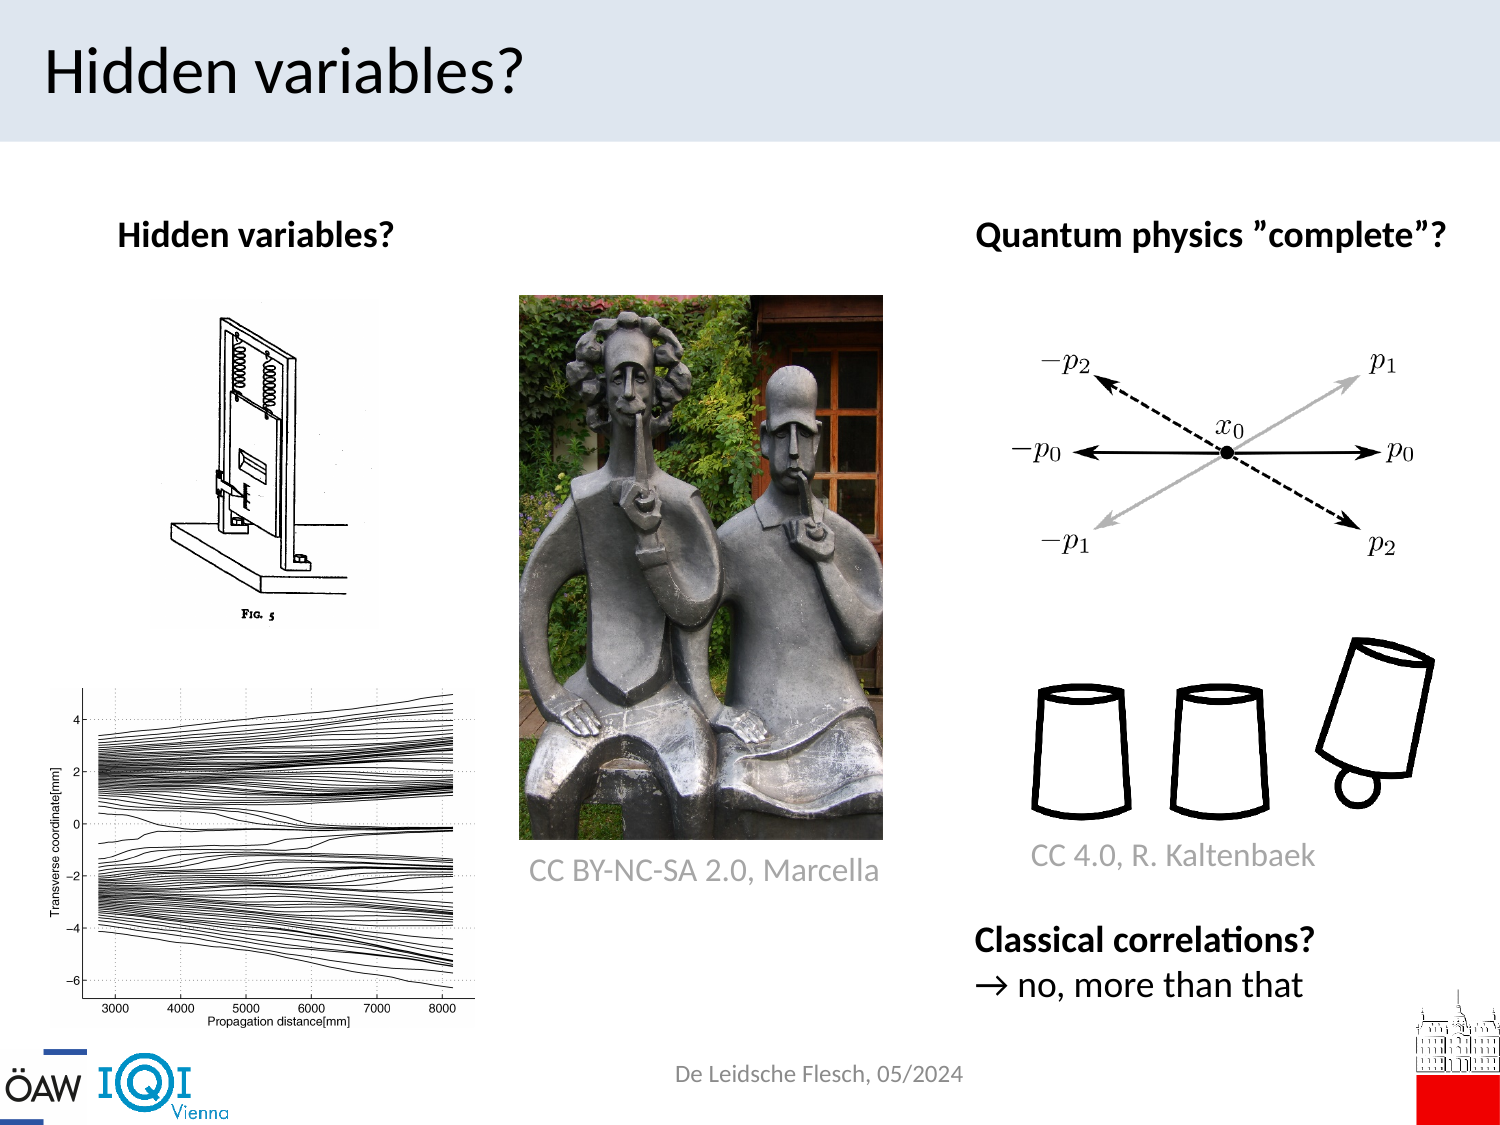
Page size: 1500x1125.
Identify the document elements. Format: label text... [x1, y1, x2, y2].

picture [50, 688, 475, 1028]
picture [150, 299, 379, 629]
title Hidden variables? [29, 7, 1317, 126]
picture [1012, 354, 1413, 556]
picture [94, 1049, 234, 1124]
picture [519, 295, 883, 840]
text_box Classical correlations? → no, more than that [960, 907, 1332, 1013]
text_box Hidden variables? [102, 202, 411, 263]
text_box Quantum physics ”complete”? [960, 202, 1463, 263]
text_box CC 4.0, R. Kaltenbaek [1016, 825, 1339, 881]
text_box CC BY-NC-SA 2.0, Marcella [514, 840, 911, 896]
picture [0, 1049, 87, 1125]
picture [1416, 988, 1500, 1125]
picture [1025, 631, 1445, 826]
